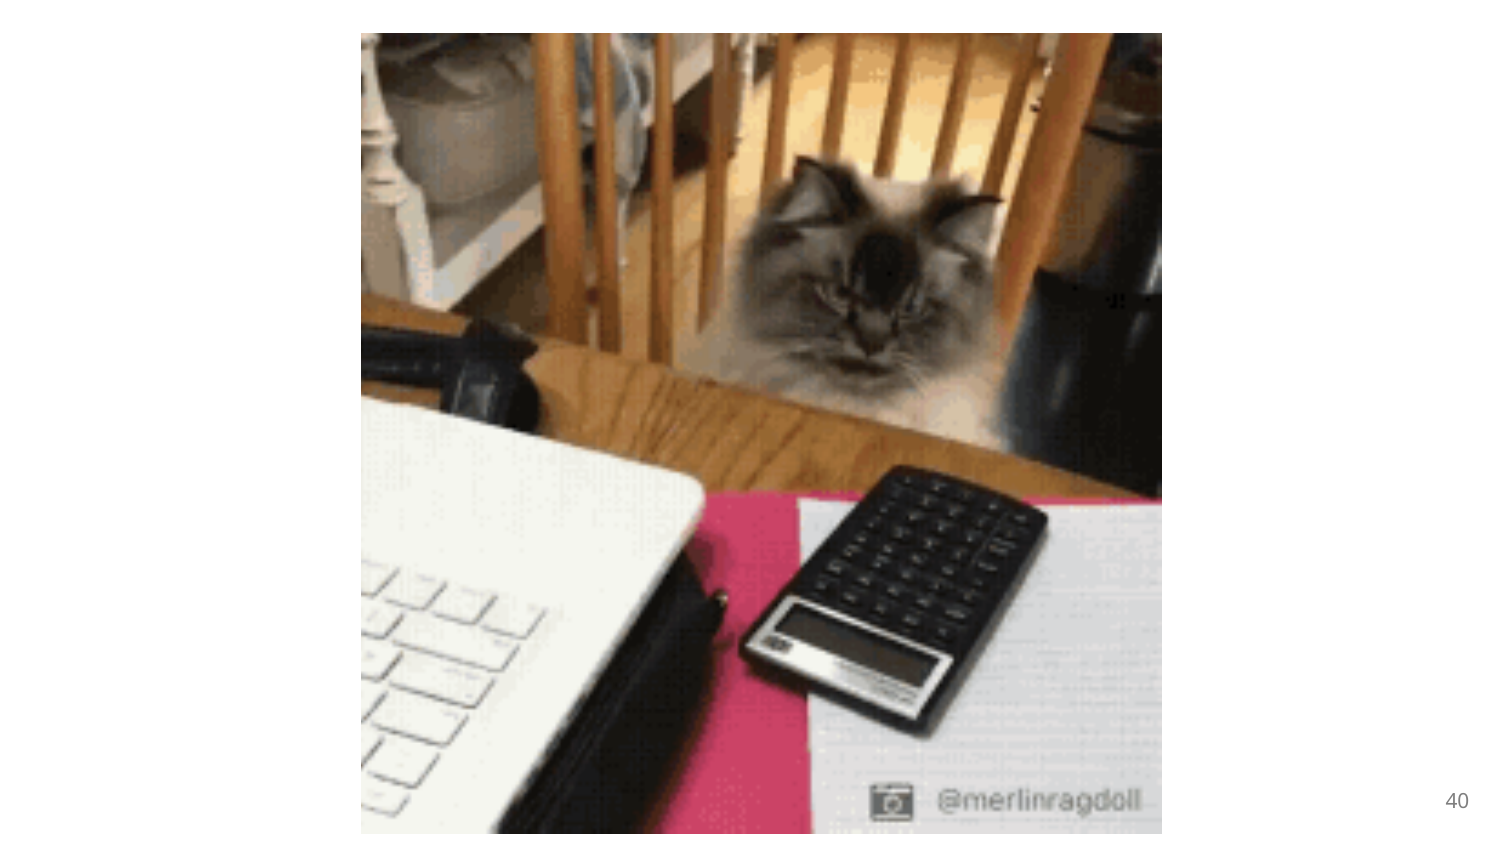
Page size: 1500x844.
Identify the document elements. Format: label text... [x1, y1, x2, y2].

slide_number <number> [1394, 769, 1484, 834]
picture [361, 33, 1162, 834]
